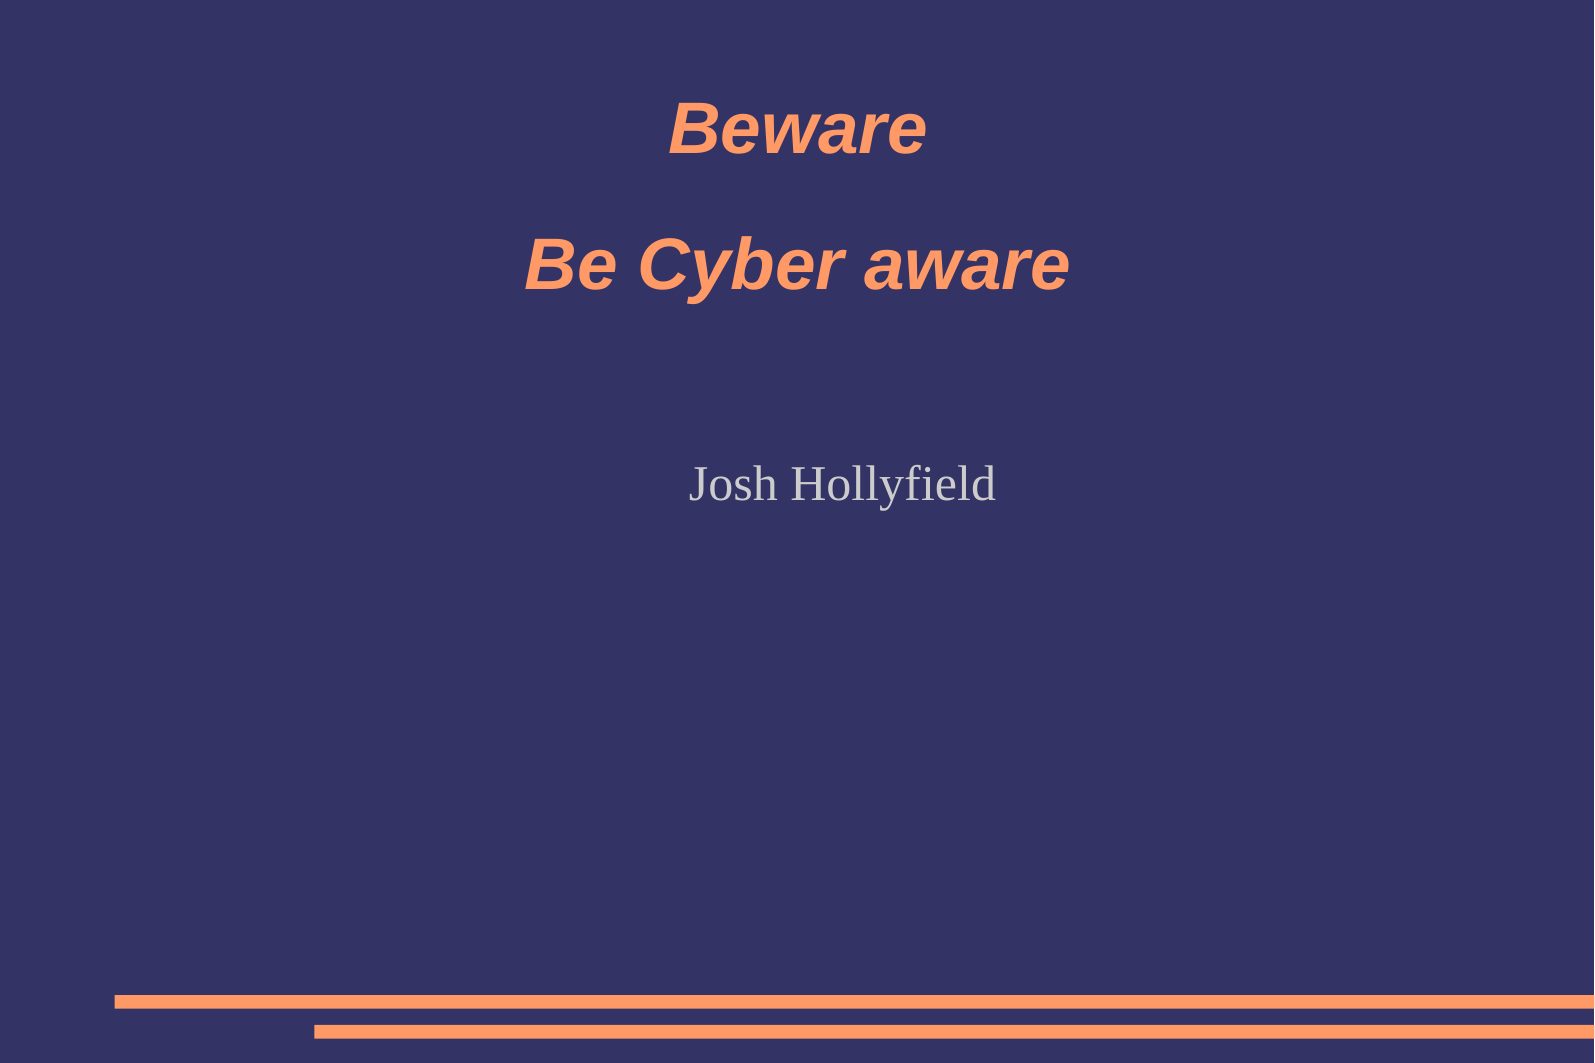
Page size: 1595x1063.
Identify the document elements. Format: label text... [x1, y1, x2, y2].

subtitle Josh Hollyfield [172, 312, 1514, 697]
title Beware [117, 39, 1479, 175]
title Be Cyber aware [117, 175, 1479, 354]
